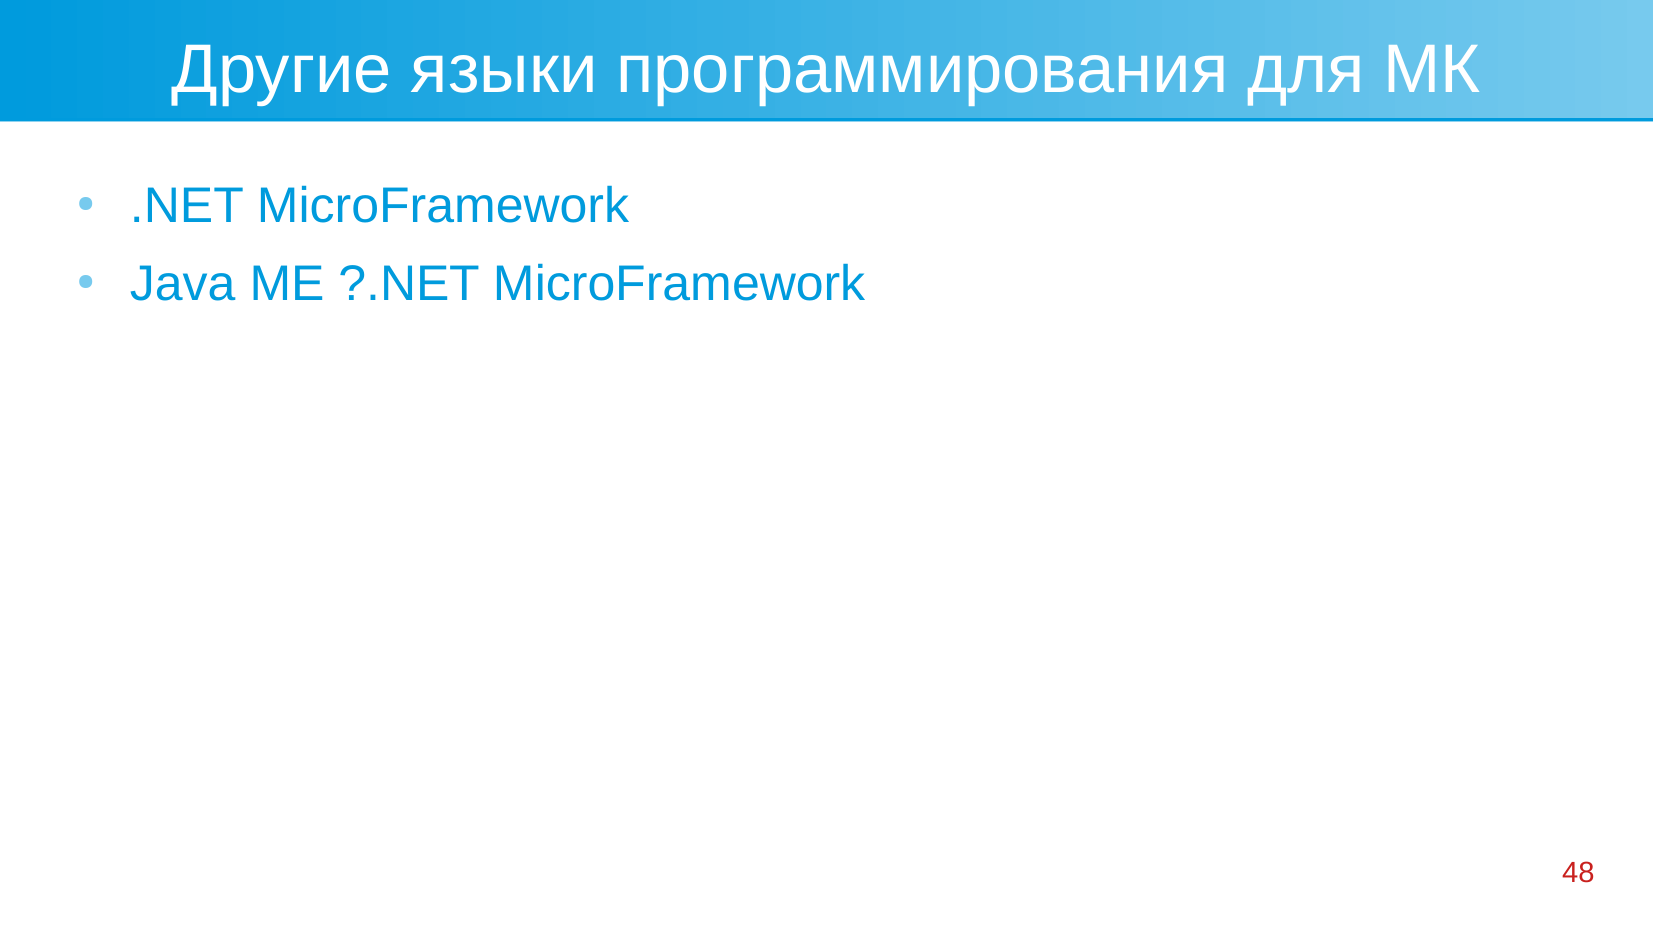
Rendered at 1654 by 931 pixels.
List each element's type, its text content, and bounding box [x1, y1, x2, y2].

list .NET MicroFramework Java ME ?.NET MicroFramework [59, 177, 1595, 826]
title Другие языки программирования для МК [59, 29, 1595, 108]
